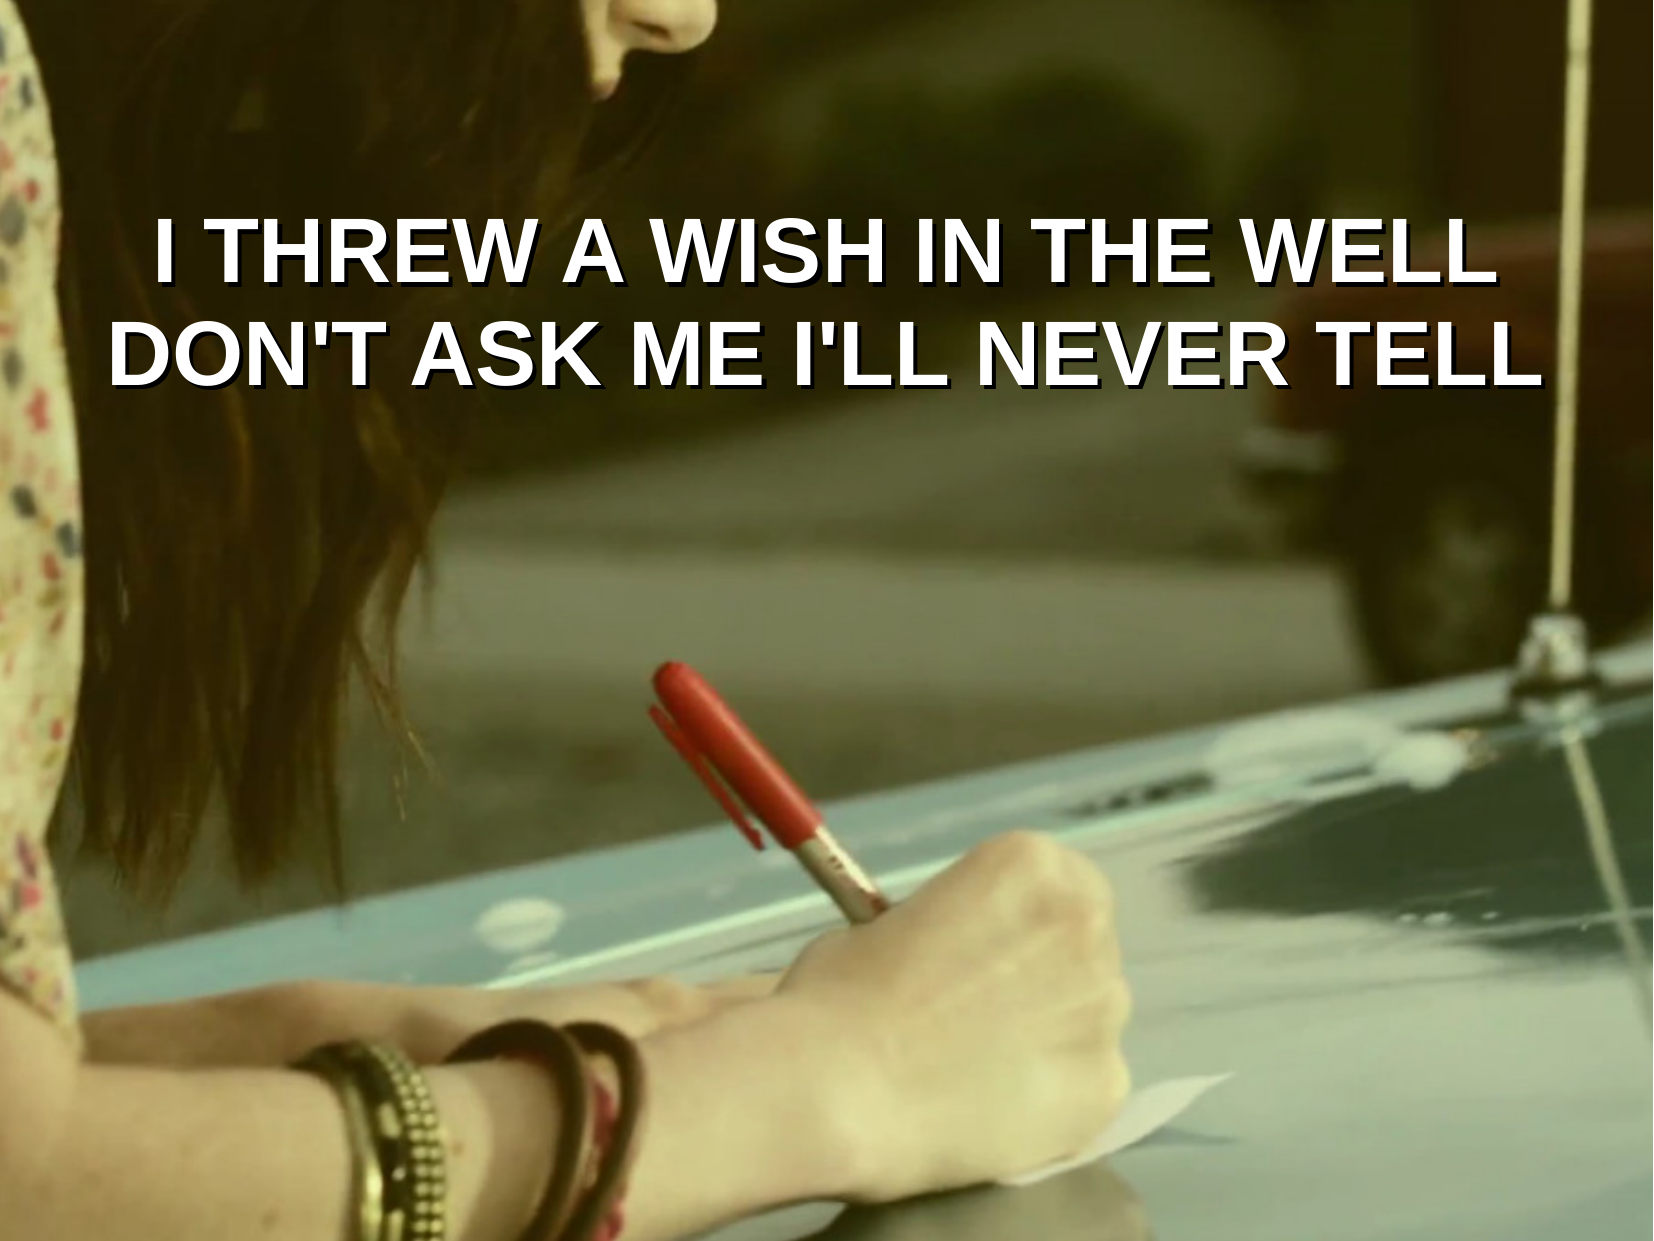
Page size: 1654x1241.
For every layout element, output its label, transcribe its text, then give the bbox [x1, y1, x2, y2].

subtitle I THREW A WISH IN THE WELL DON'T ASK ME I'LL NEVER TELL [82, 199, 1571, 406]
picture [0, 0, 1653, 1241]
